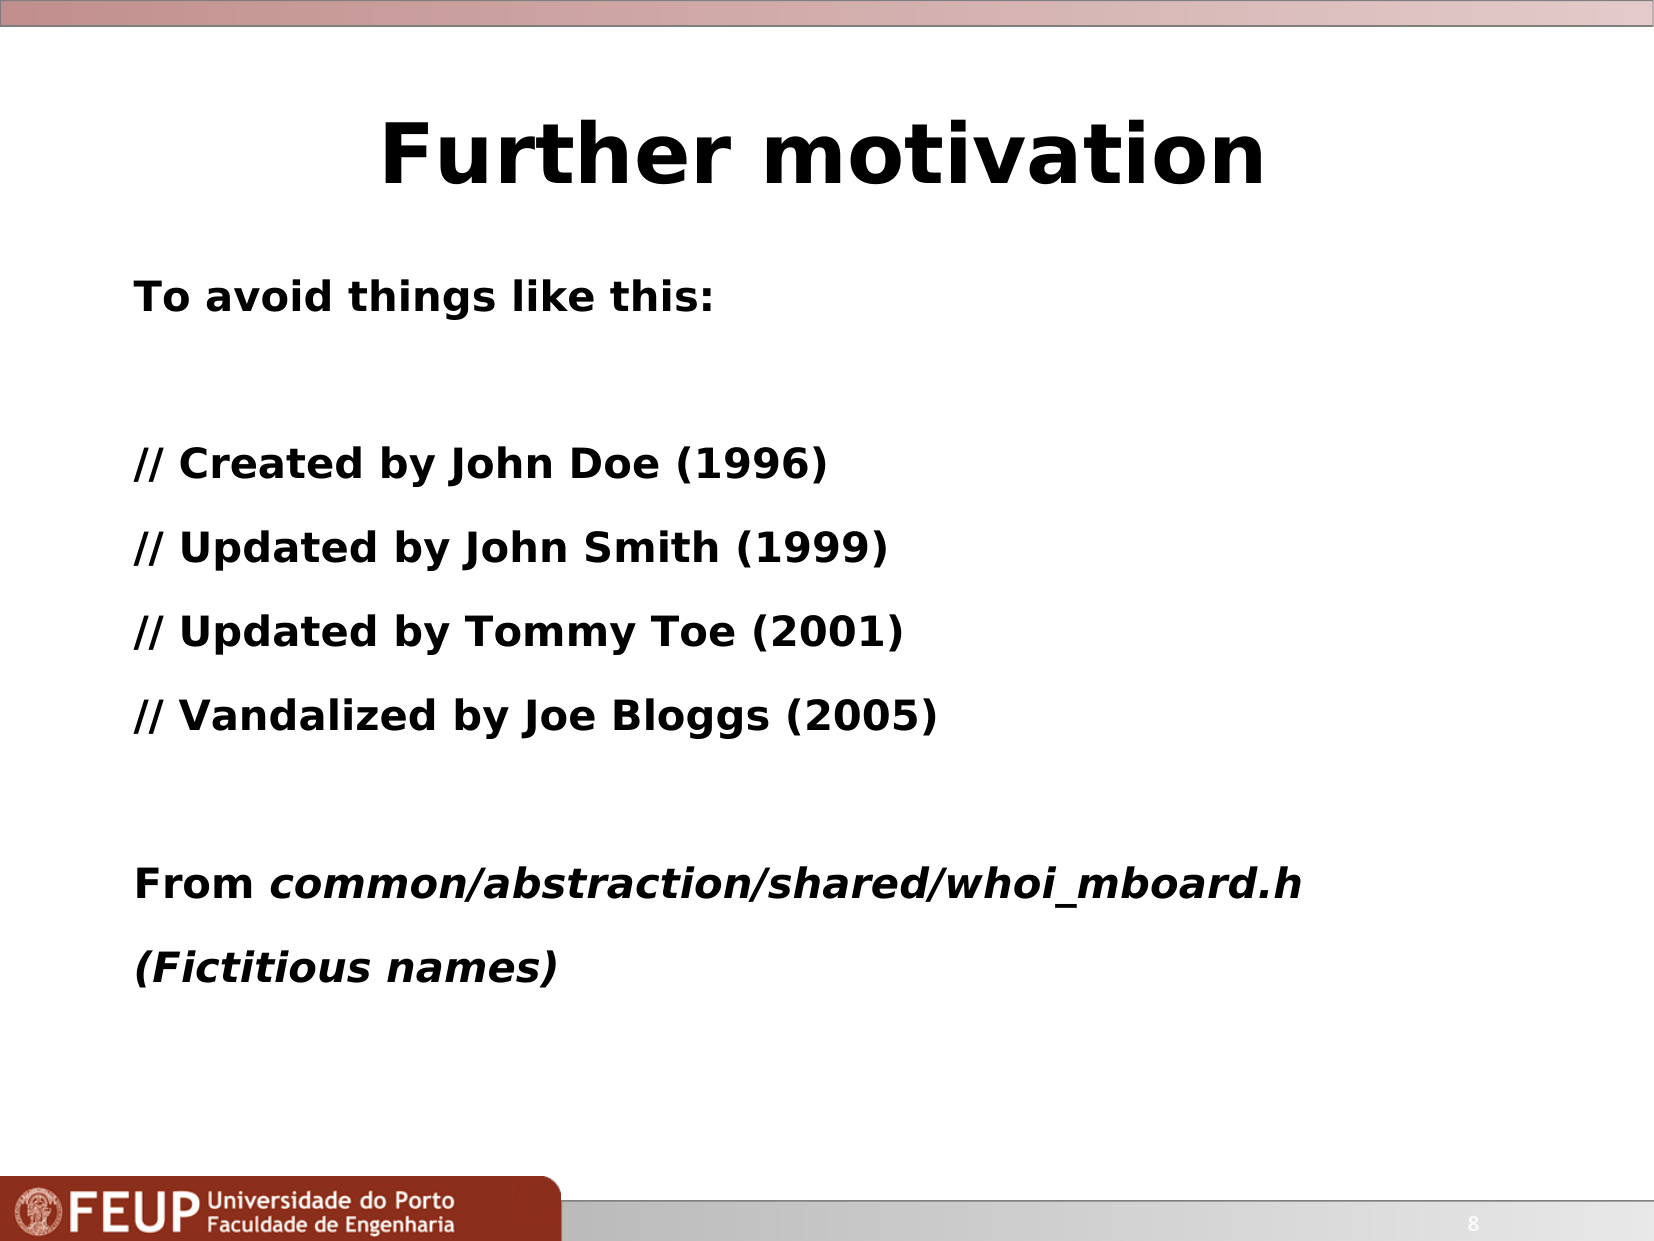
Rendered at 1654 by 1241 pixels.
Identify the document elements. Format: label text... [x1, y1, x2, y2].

title Further motivation [64, 70, 1582, 239]
list To avoid things like this: // Created by John Doe (1996) // Updated by John Smith (1999) // Updated by Tommy Toe (2001) // Vandalized by Joe Bloggs (2005) From common/abstraction/shared/whoi_mboard.h (Fictitious names) [62, 272, 1589, 1093]
picture [0, 1176, 561, 1241]
